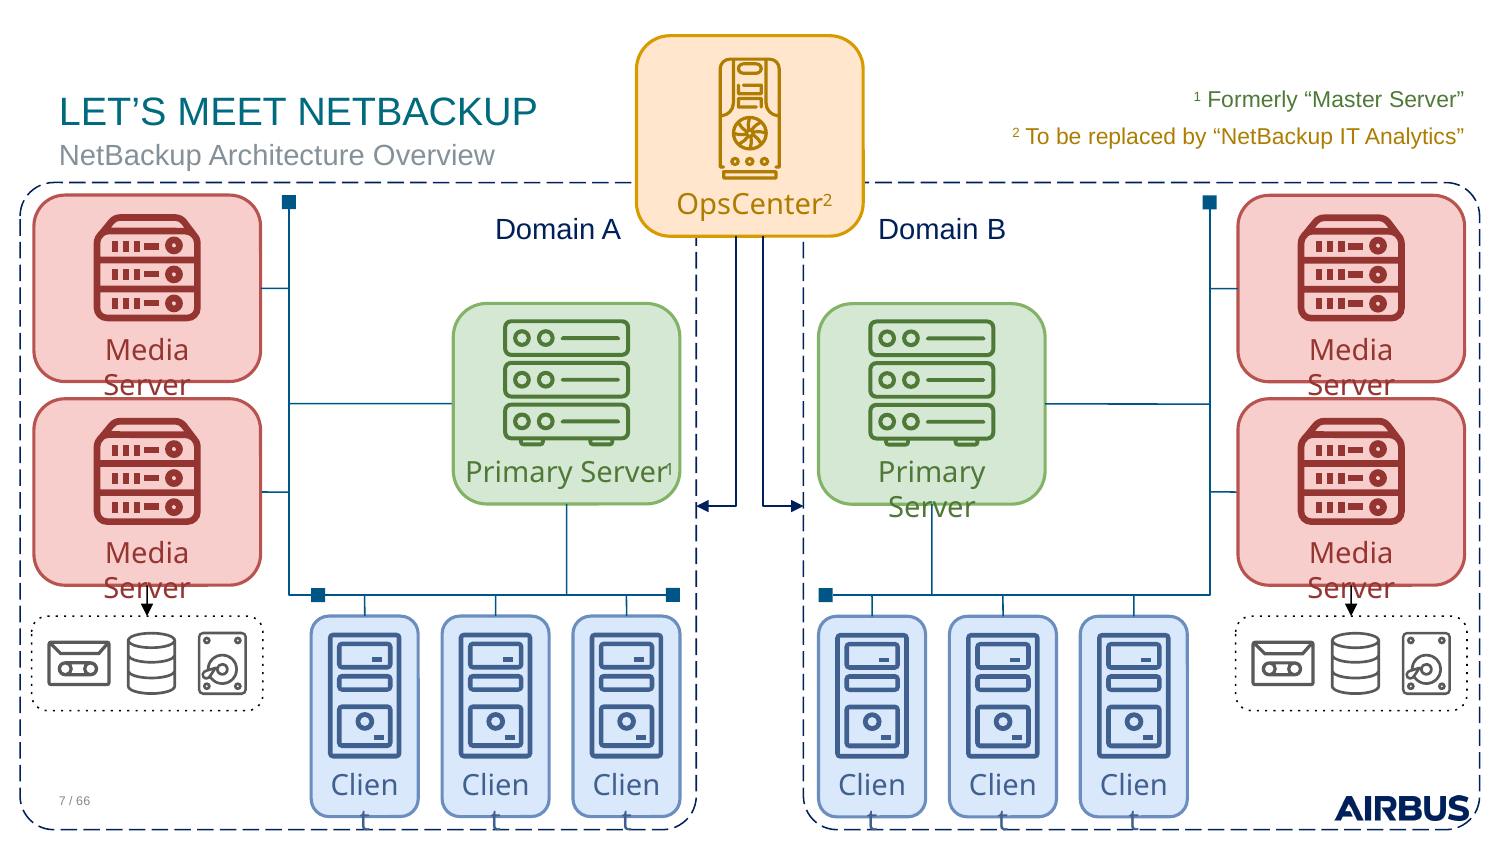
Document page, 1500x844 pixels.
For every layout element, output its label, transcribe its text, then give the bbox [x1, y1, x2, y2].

text_box [1237, 398, 1465, 577]
text_box [311, 616, 419, 750]
text_box [949, 616, 1057, 751]
text_box Media Server [43, 315, 252, 416]
text_box Domain A [302, 195, 637, 261]
text_box [818, 303, 1046, 447]
text_box Domain B [863, 195, 1196, 261]
text_box Media Server [1247, 519, 1456, 620]
text_box [33, 407, 261, 577]
text_box [1080, 616, 1188, 751]
text_box [33, 195, 261, 373]
text_box Client [818, 751, 926, 844]
text_box [453, 303, 680, 447]
text_box [665, 587, 680, 602]
text_box Media Server [1247, 316, 1456, 407]
text_box OpsCenter [854, 170, 864, 236]
text_box [818, 588, 833, 603]
text_box [1202, 195, 1217, 210]
text_box [1401, 631, 1451, 696]
text_box Client [949, 751, 1057, 844]
text_box 1 Formerly “Master Server” [907, 80, 1480, 117]
text_box [47, 640, 111, 687]
text_box [126, 631, 177, 695]
text_box [311, 588, 326, 594]
text_box 2 To be replaced by “NetBackup IT Analytics” [907, 117, 1480, 154]
picture [1334, 795, 1469, 821]
text_box Primary Server [449, 438, 684, 504]
text_box Client [311, 750, 419, 844]
text_box Primary Server [818, 438, 1046, 539]
text_box [1330, 631, 1381, 695]
text_box [442, 616, 550, 750]
text_box Media Server [43, 519, 252, 620]
text_box [818, 616, 926, 751]
title LET’S MEET NETBACKUP NetBackup Architecture Overview [864, 80, 1441, 192]
text_box [1237, 195, 1465, 373]
text_box [281, 195, 296, 210]
text_box OpsCenter [636, 170, 802, 236]
text_box Client [1080, 751, 1188, 844]
text_box [311, 596, 326, 603]
text_box 1 [649, 440, 695, 506]
text_box [197, 631, 247, 696]
text_box Client [572, 750, 680, 844]
text_box [1251, 640, 1315, 687]
text_box [572, 616, 681, 799]
title LET’S MEET NETBACKUP NetBackup Architecture Overview [58, 80, 636, 192]
text_box 2 [802, 170, 854, 236]
text_box [636, 35, 864, 170]
text_box Client [442, 750, 550, 844]
